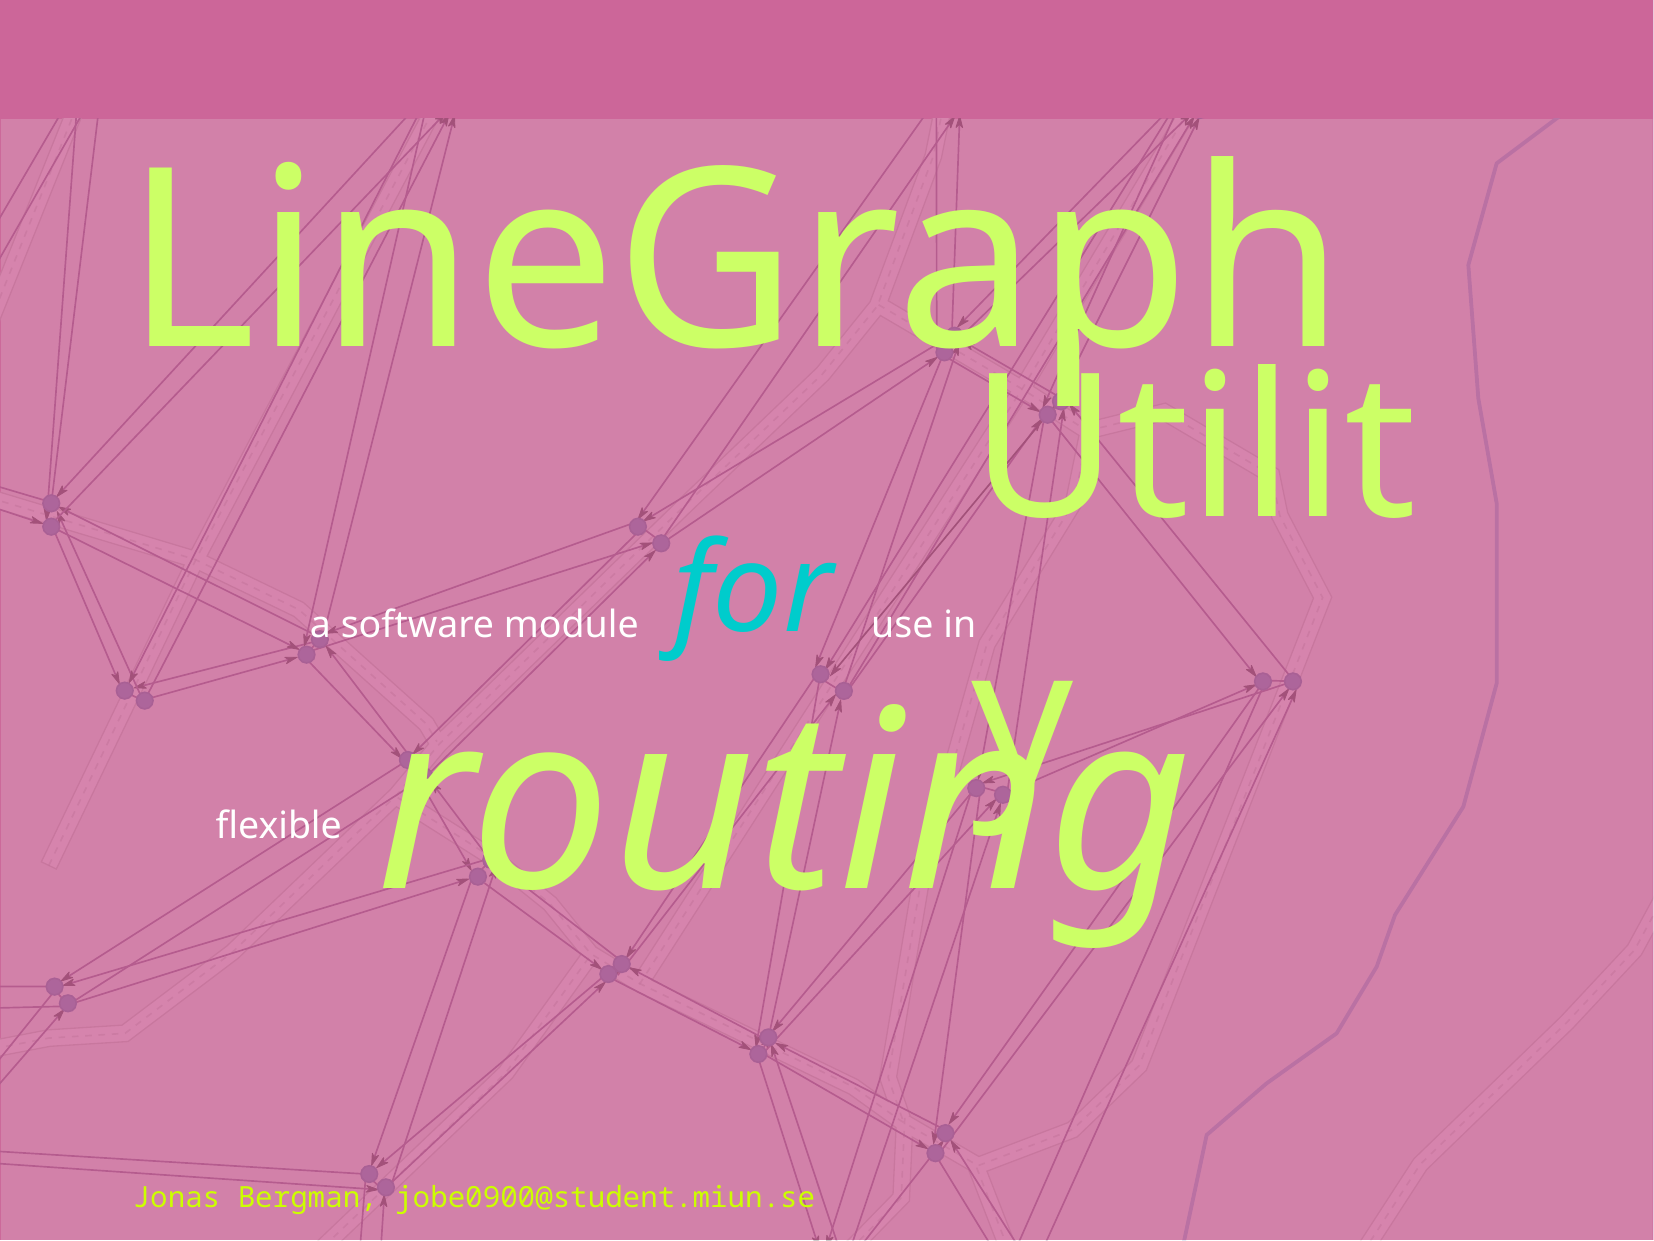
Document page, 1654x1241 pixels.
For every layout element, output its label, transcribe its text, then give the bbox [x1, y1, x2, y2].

picture [0, 118, 1654, 1241]
picture [1088, 770, 1151, 872]
text_box use in [856, 590, 980, 663]
text_box flexible [200, 791, 344, 864]
text_box a software module [295, 590, 621, 663]
text_box Jonas Bergman, jobe0900@student.miun.se [118, 1169, 831, 1220]
text_box Utility [956, 295, 1486, 615]
text_box routing [361, 614, 1088, 1010]
text_box LineGraph [110, 71, 1317, 467]
text_box for [658, 490, 827, 614]
picture [1088, 863, 1141, 930]
